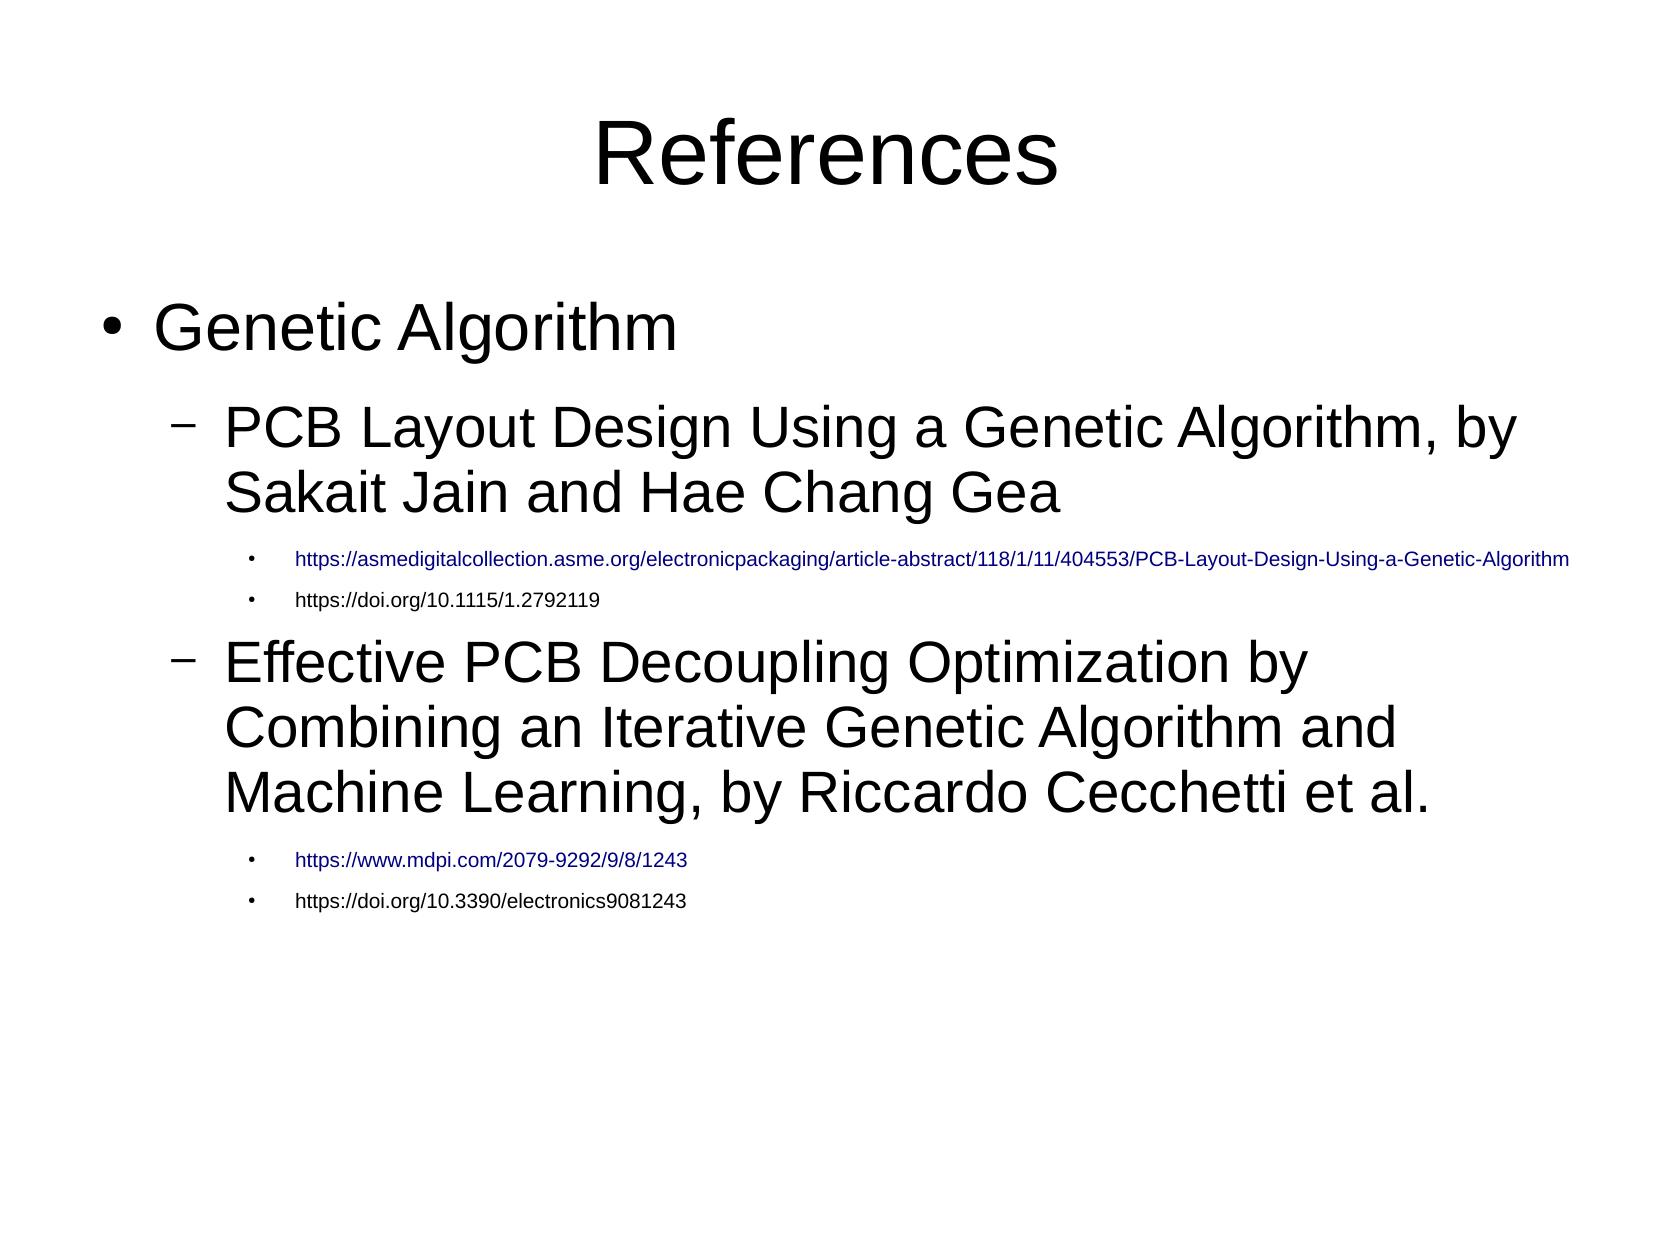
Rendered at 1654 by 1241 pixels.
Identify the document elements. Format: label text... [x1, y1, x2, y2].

list Genetic Algorithm PCB Layout Design Using a Genetic Algorithm, by Sakait Jain and Hae Chang Gea https://asmedigitalcollection.asme.org/electronicpackaging/article-abstract/118/1/11/404553/PCB-Layout-Design-Using-a-Genetic-Algorithm https://doi.org/10.1115/1.2792119 Effective PCB Decoupling Optimization by Combining an Iterative Genetic Algorithm and Machine Learning, by Riccardo Cecchetti et al. https://www.mdpi.com/2079-9292/9/8/1243 https://doi.org/10.3390/electronics9081243 [82, 290, 1571, 1109]
title References [82, 49, 1571, 257]
